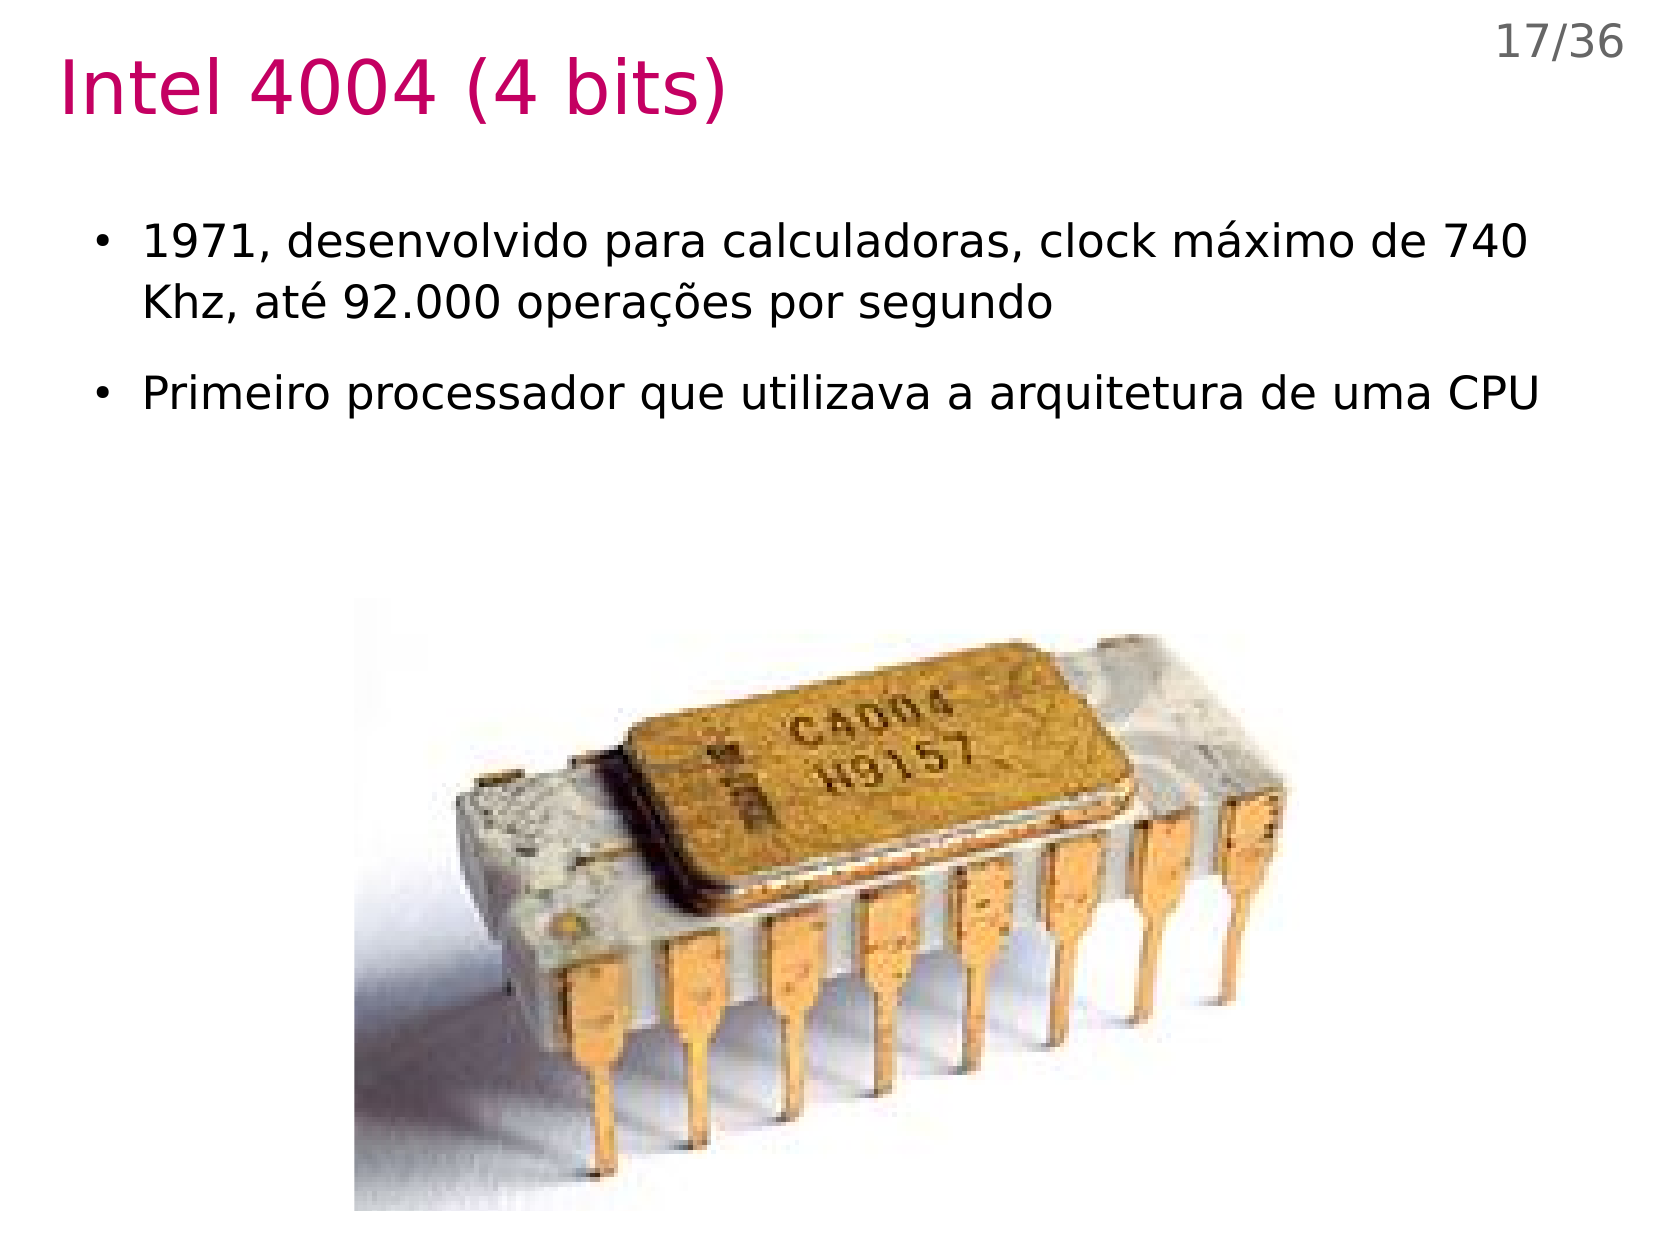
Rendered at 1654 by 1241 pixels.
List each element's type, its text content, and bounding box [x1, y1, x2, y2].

title Intel 4004 (4 bits) [59, 29, 1625, 148]
list 1971, desenvolvido para calculadoras, clock máximo de 740 Khz, até 92.000 operações por segundo Primeiro processador que utilizava a arquitetura de uma CPU [59, 206, 1625, 1211]
picture [354, 598, 1300, 1211]
